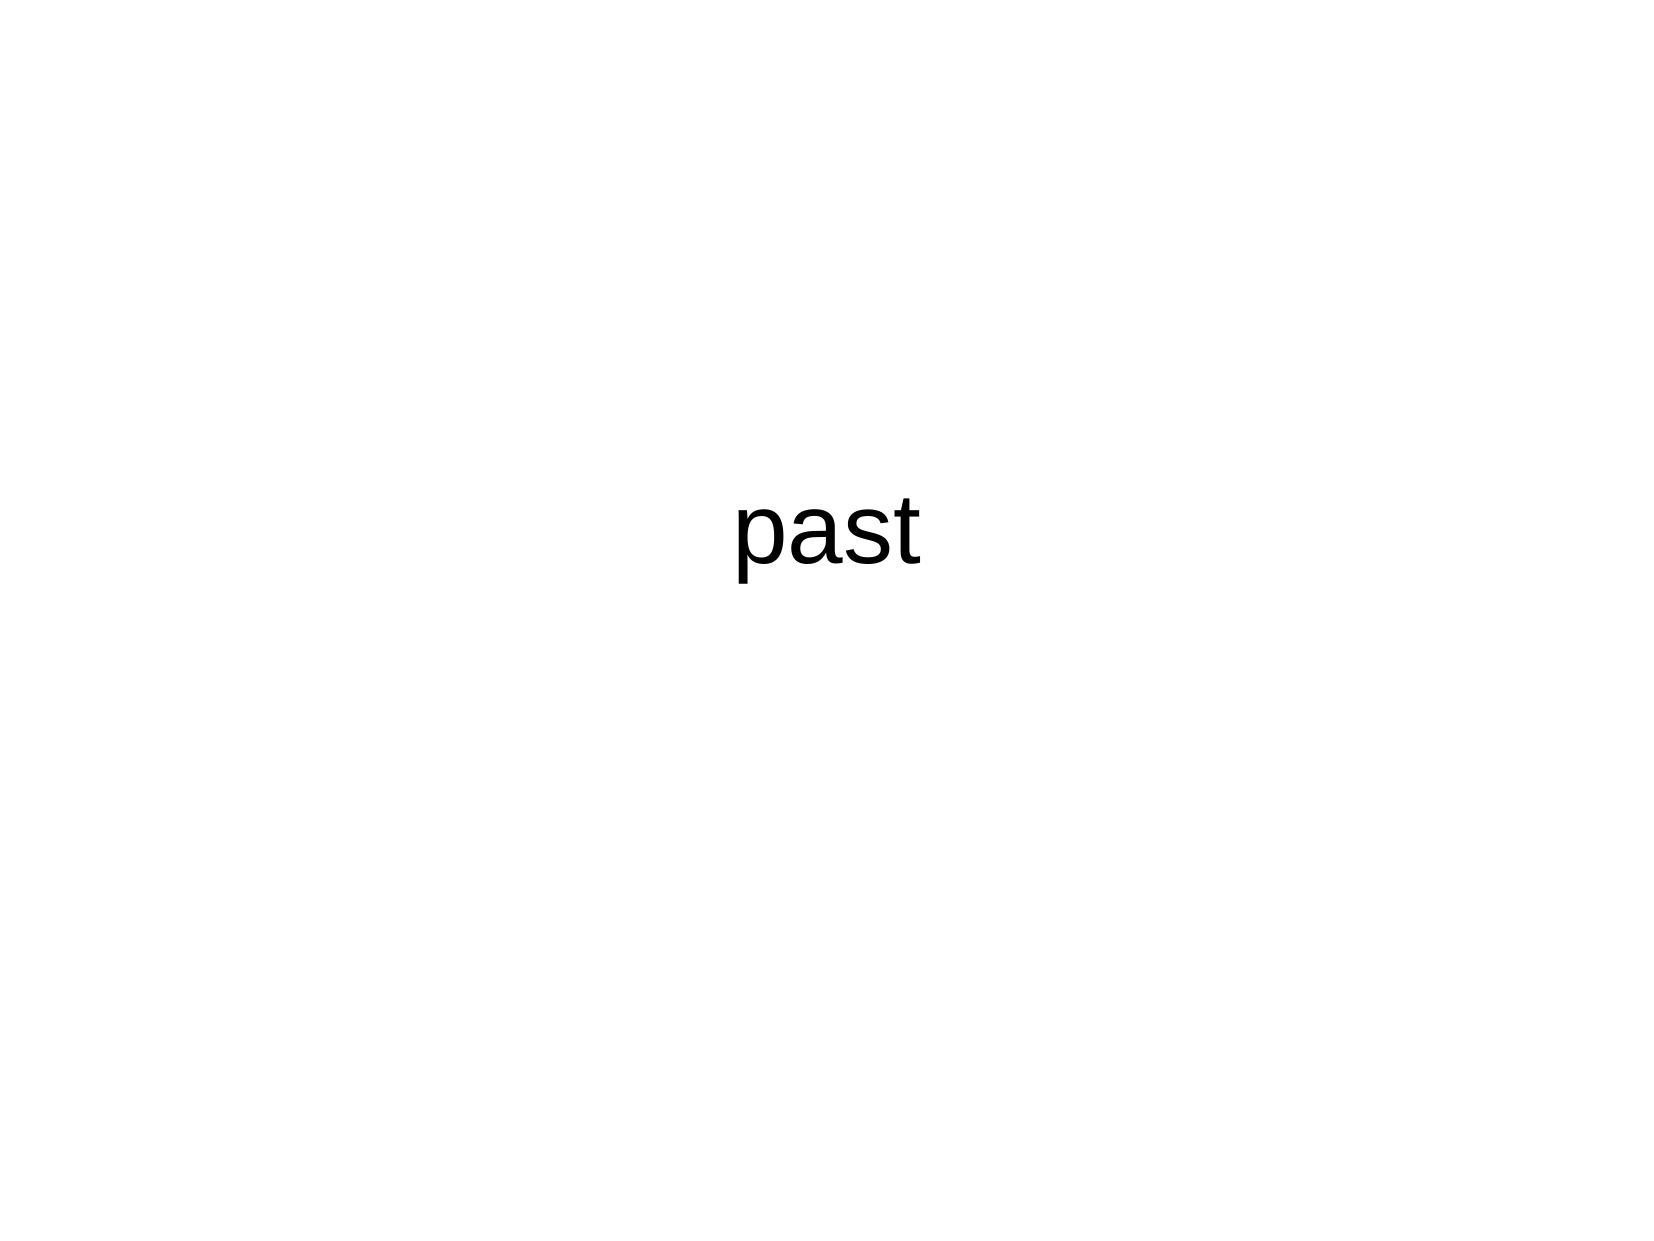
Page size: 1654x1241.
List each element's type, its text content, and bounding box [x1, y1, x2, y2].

subtitle past [82, 49, 1571, 1010]
